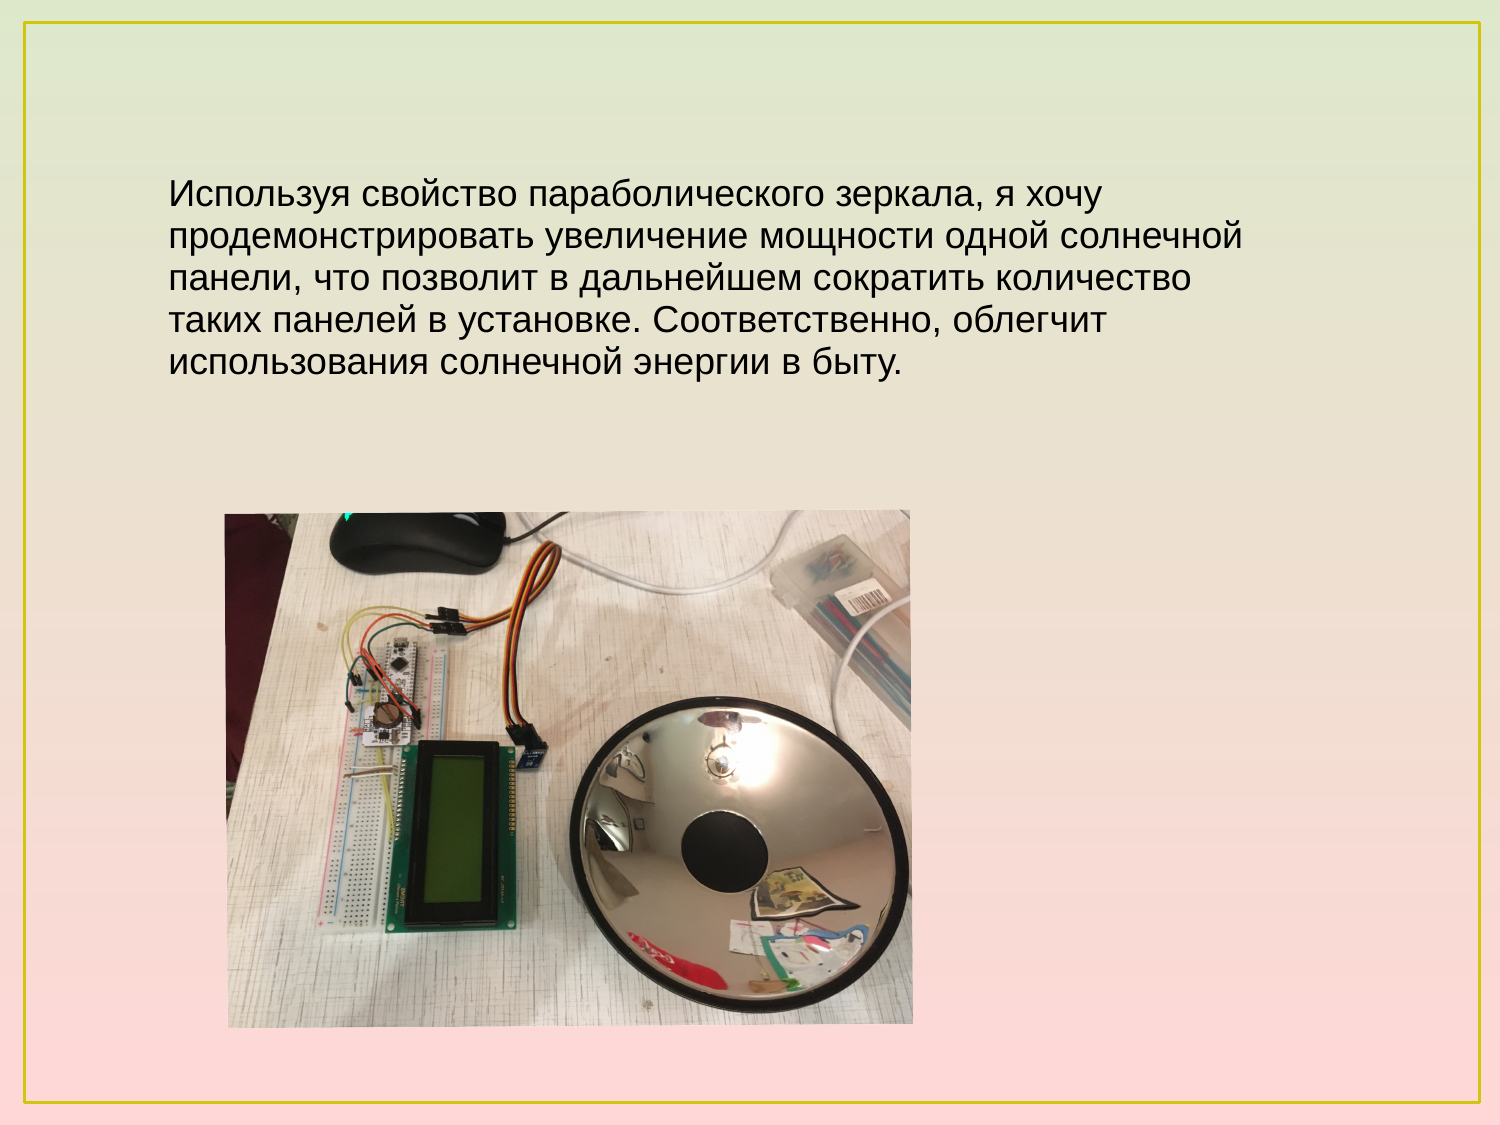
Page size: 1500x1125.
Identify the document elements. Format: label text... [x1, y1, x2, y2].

text_box Используя свойство параболического зеркала, я хочу продемонстрировать увеличение мощности одной солнечной панели, что позволит в дальнейшем сократить количество таких панелей в установке. Соответственно, облегчит использования солнечной энергии в быту. [153, 165, 1312, 391]
picture [224, 509, 913, 1028]
